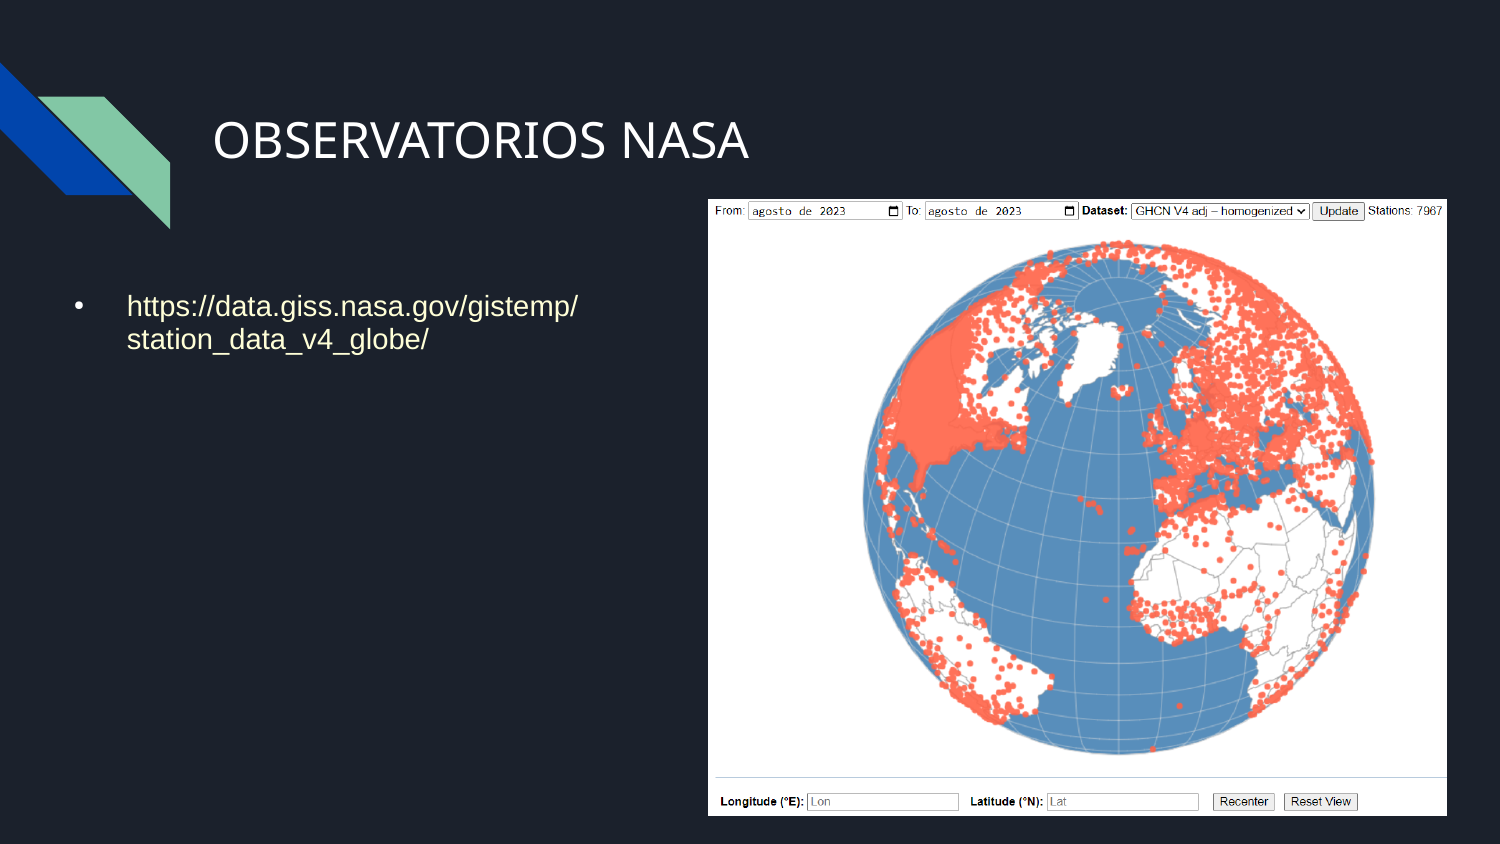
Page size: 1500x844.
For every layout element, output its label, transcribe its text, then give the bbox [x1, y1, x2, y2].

picture [708, 199, 1447, 816]
list https://data.giss.nasa.gov/gistemp/station_data_v4_globe/ [55, 290, 708, 443]
title OBSERVATORIOS NASA [212, 64, 1368, 215]
